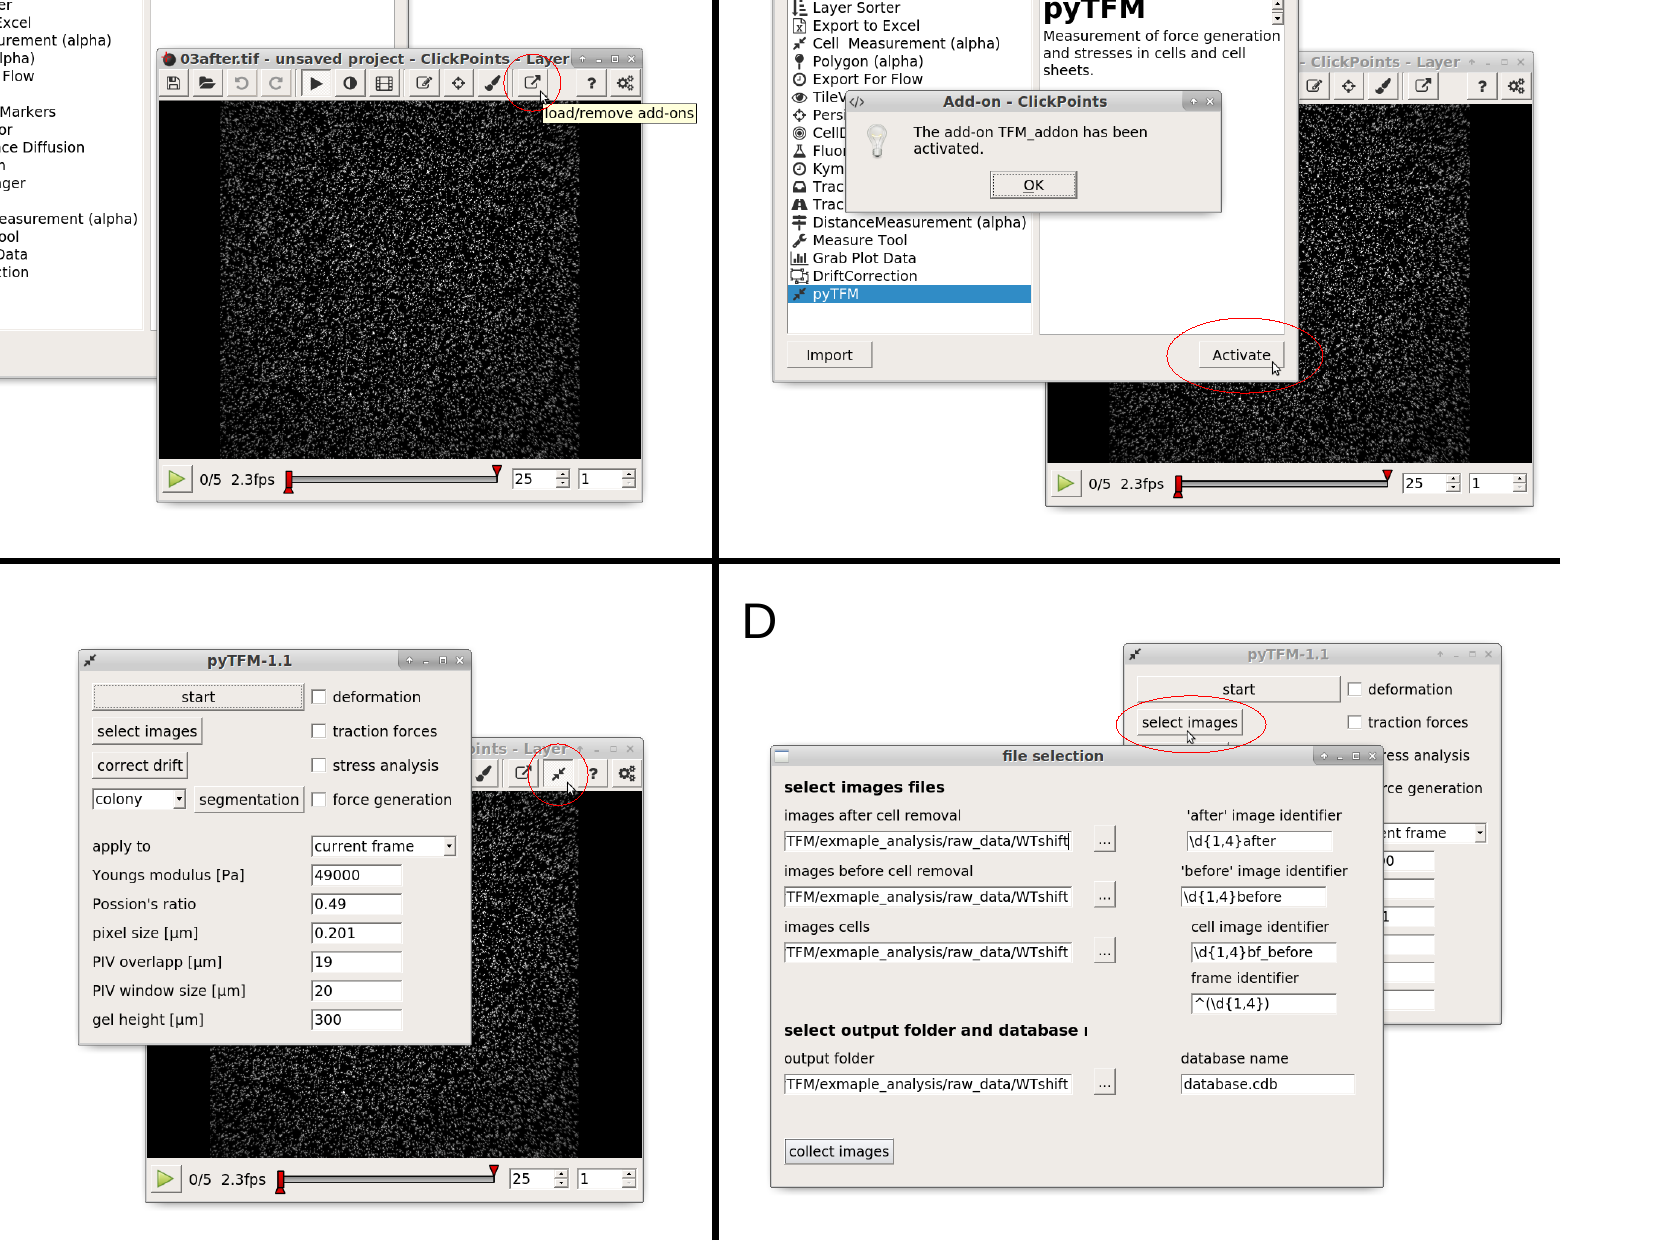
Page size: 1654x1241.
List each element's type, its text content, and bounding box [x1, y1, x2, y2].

picture [0, 0, 703, 517]
picture [72, 641, 658, 1214]
text_box D [726, 585, 817, 657]
picture [770, 0, 1554, 523]
picture [750, 629, 1524, 1211]
